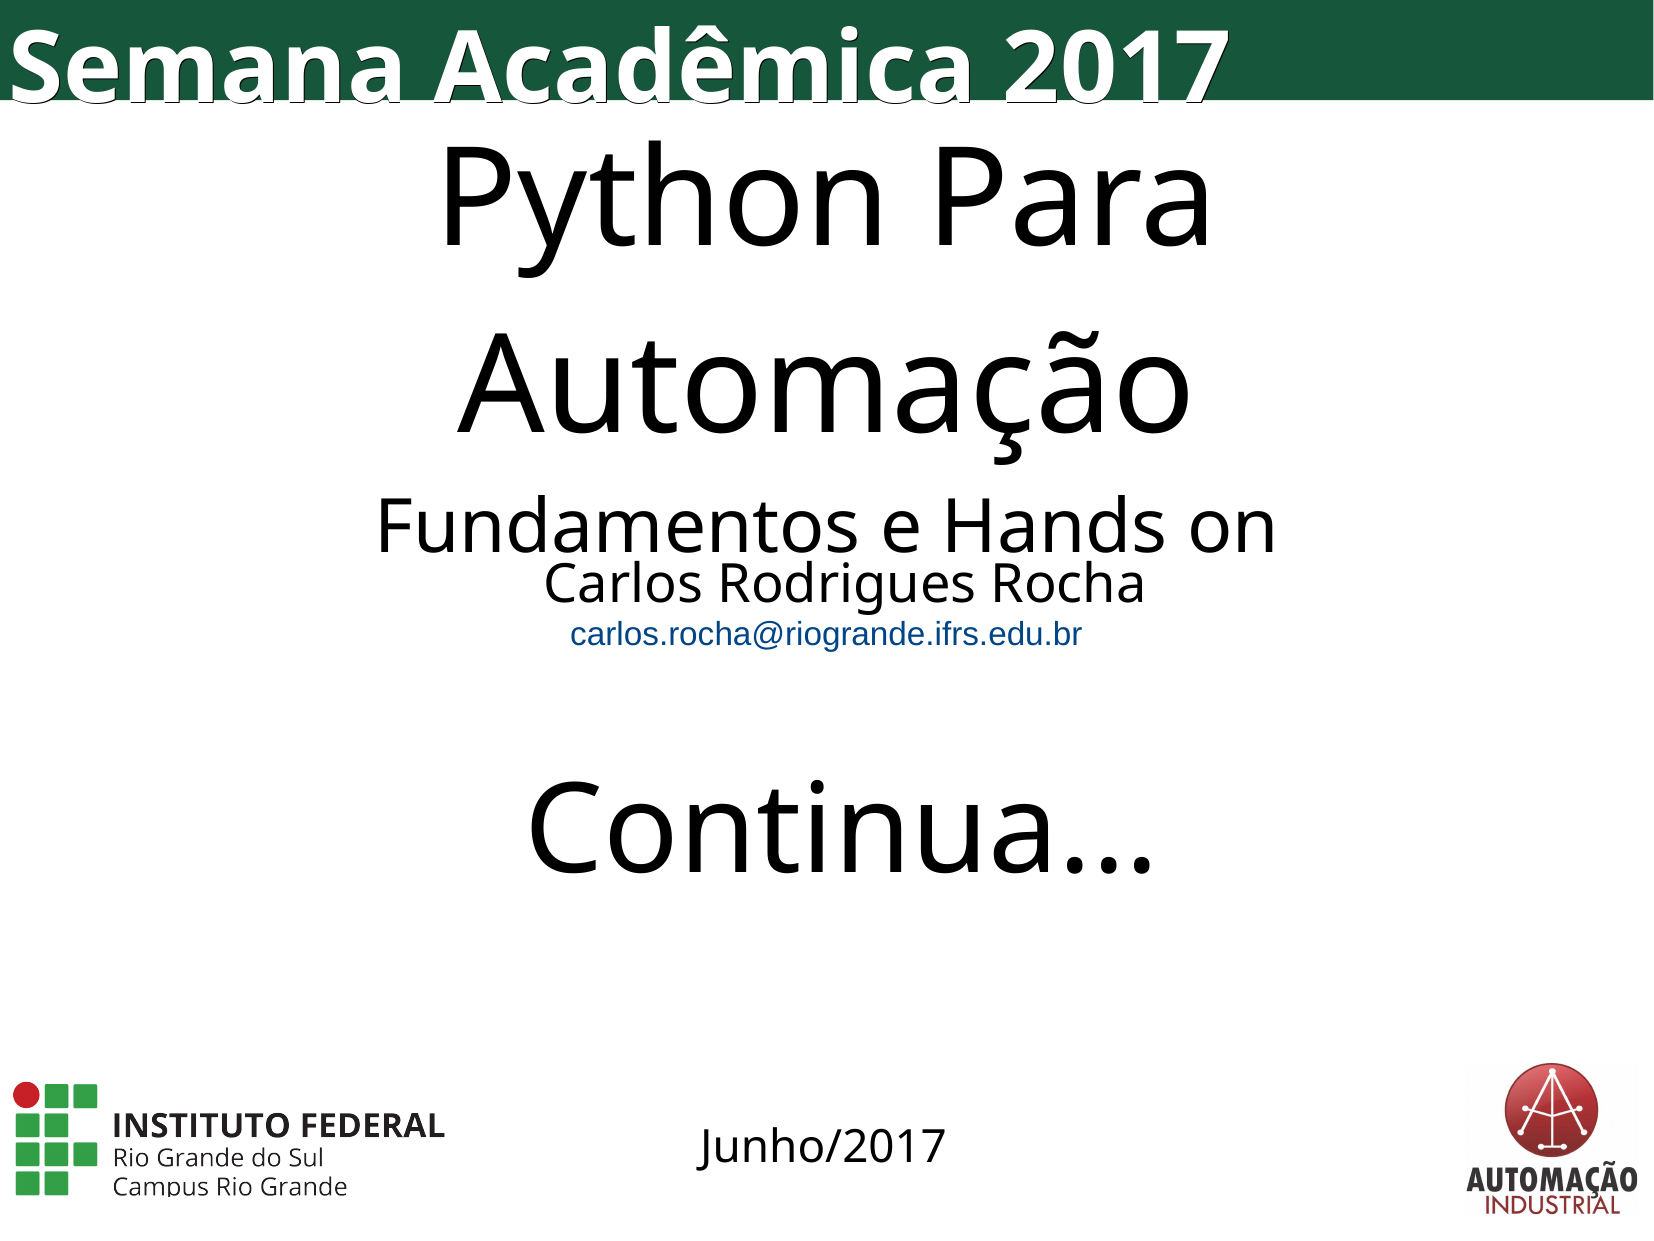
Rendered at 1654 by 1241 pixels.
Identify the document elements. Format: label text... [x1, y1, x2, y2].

text_box Junho/2017 [685, 1105, 969, 1173]
picture [11, 1080, 447, 1197]
text_box carlos.rocha@riogrande.ifrs.edu.br [555, 608, 1099, 661]
text_box Semana Acadêmica 2017 [0, 0, 1183, 129]
text_box [1183, 0, 1654, 101]
text_box Python Para Automação Fundamentos e Hands on [321, 140, 1333, 534]
text_box Continua... [509, 731, 1144, 903]
text_box Carlos Rodrigues Rocha [528, 537, 1152, 614]
picture [1465, 1062, 1638, 1215]
text_box [1183, 44, 1211, 101]
